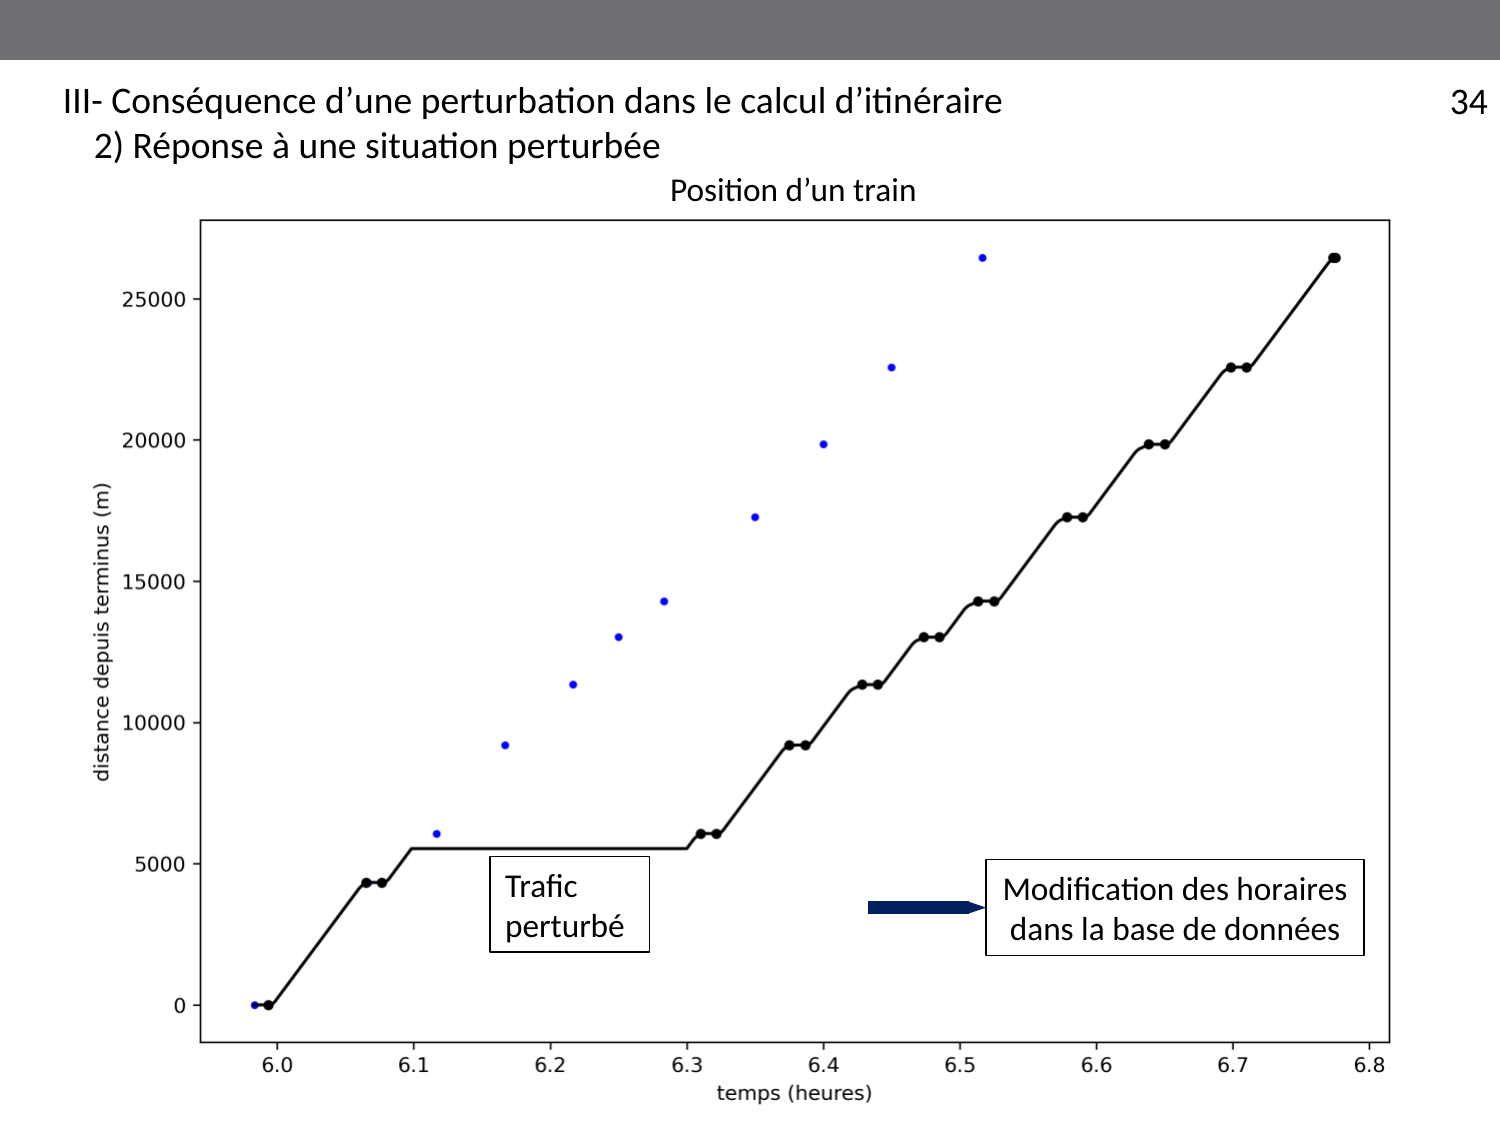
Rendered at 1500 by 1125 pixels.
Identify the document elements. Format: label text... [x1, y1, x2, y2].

text_box Position d’un train [600, 160, 987, 217]
text_box 2) Réponse à une situation perturbée [79, 128, 677, 174]
text_box III- Conséquence d’une perturbation dans le calcul d’itinéraire [48, 68, 1057, 128]
text_box 34 [1435, 69, 1500, 131]
picture [79, 174, 1424, 1114]
text_box Trafic perturbé [490, 856, 650, 953]
text_box Modification des horaires dans la base de données [986, 859, 1365, 956]
